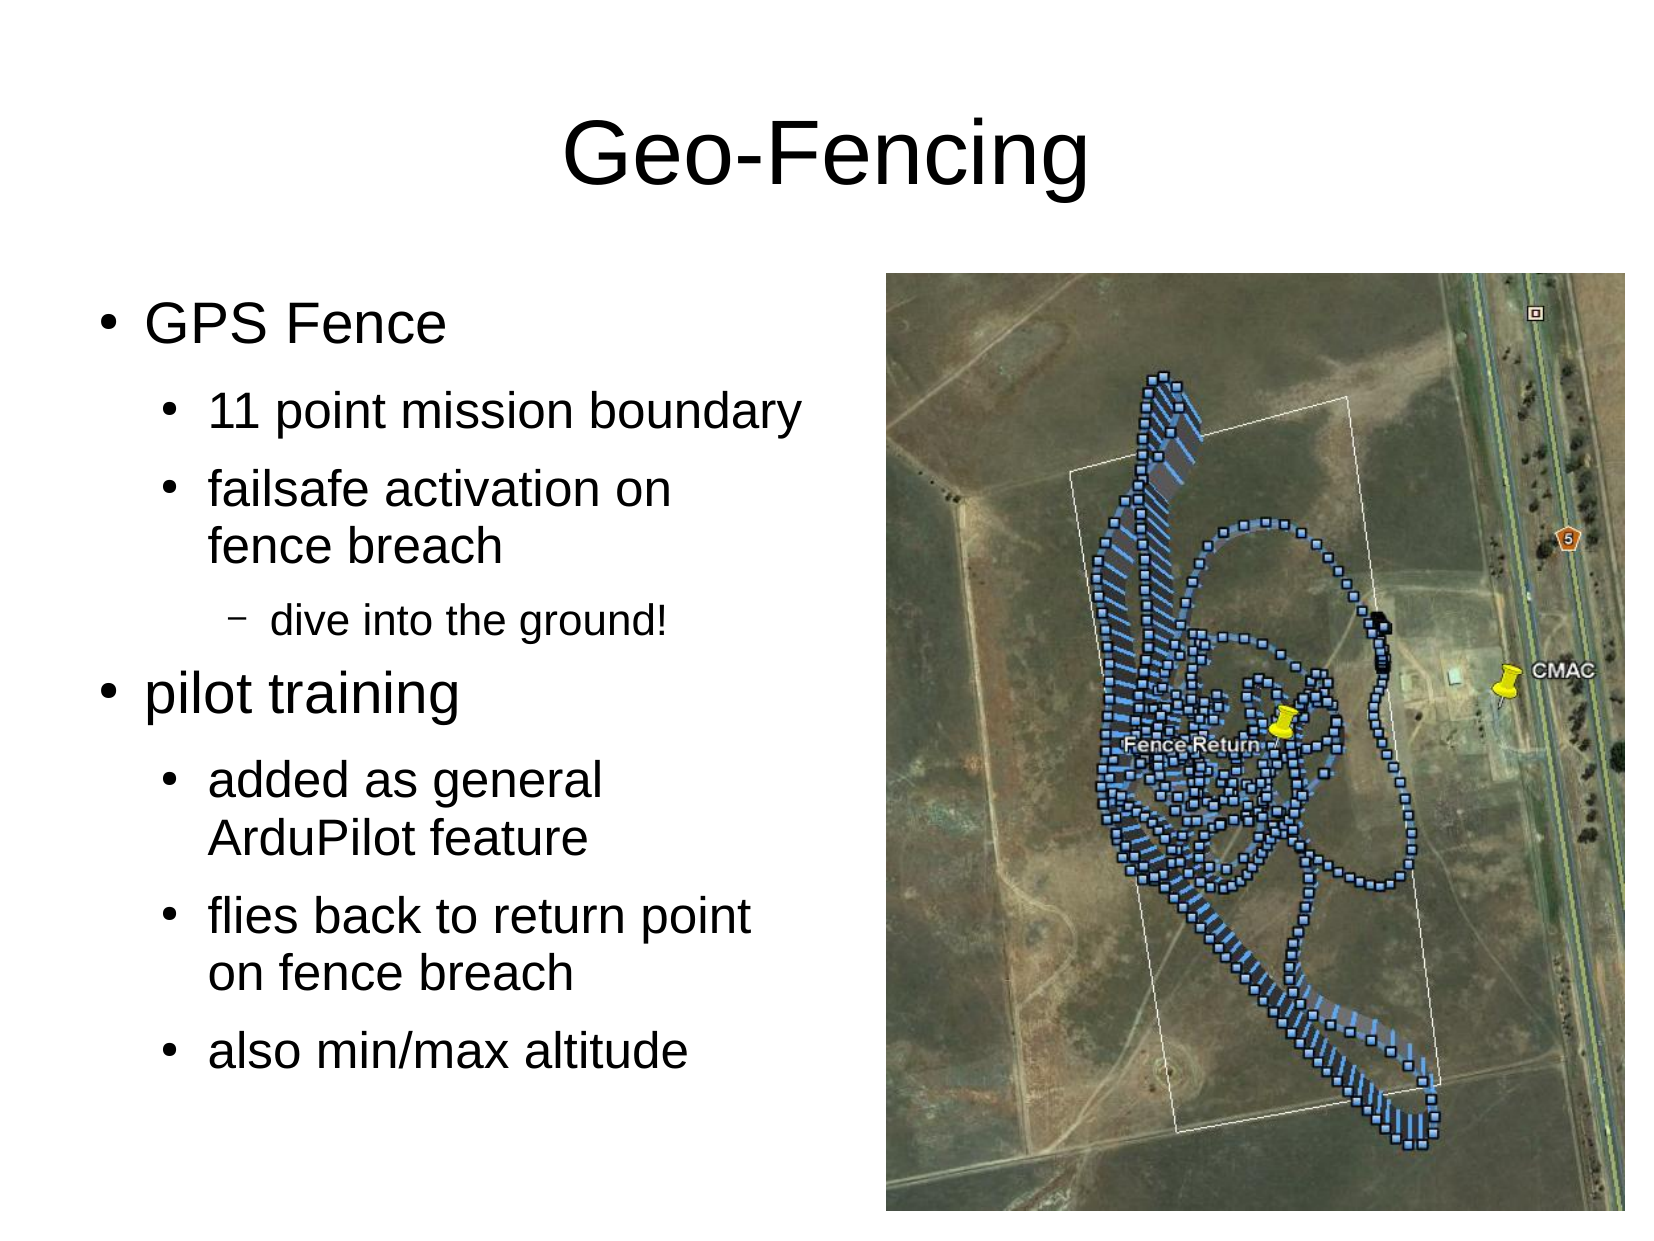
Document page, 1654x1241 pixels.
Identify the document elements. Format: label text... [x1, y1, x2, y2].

list GPS Fence 11 point mission boundary failsafe activation on fence breach dive into the ground! pilot training added as general ArduPilot feature flies back to return point on fence breach also min/max altitude [82, 290, 809, 1109]
picture [886, 273, 1625, 1211]
title Geo-Fencing [82, 49, 1571, 257]
